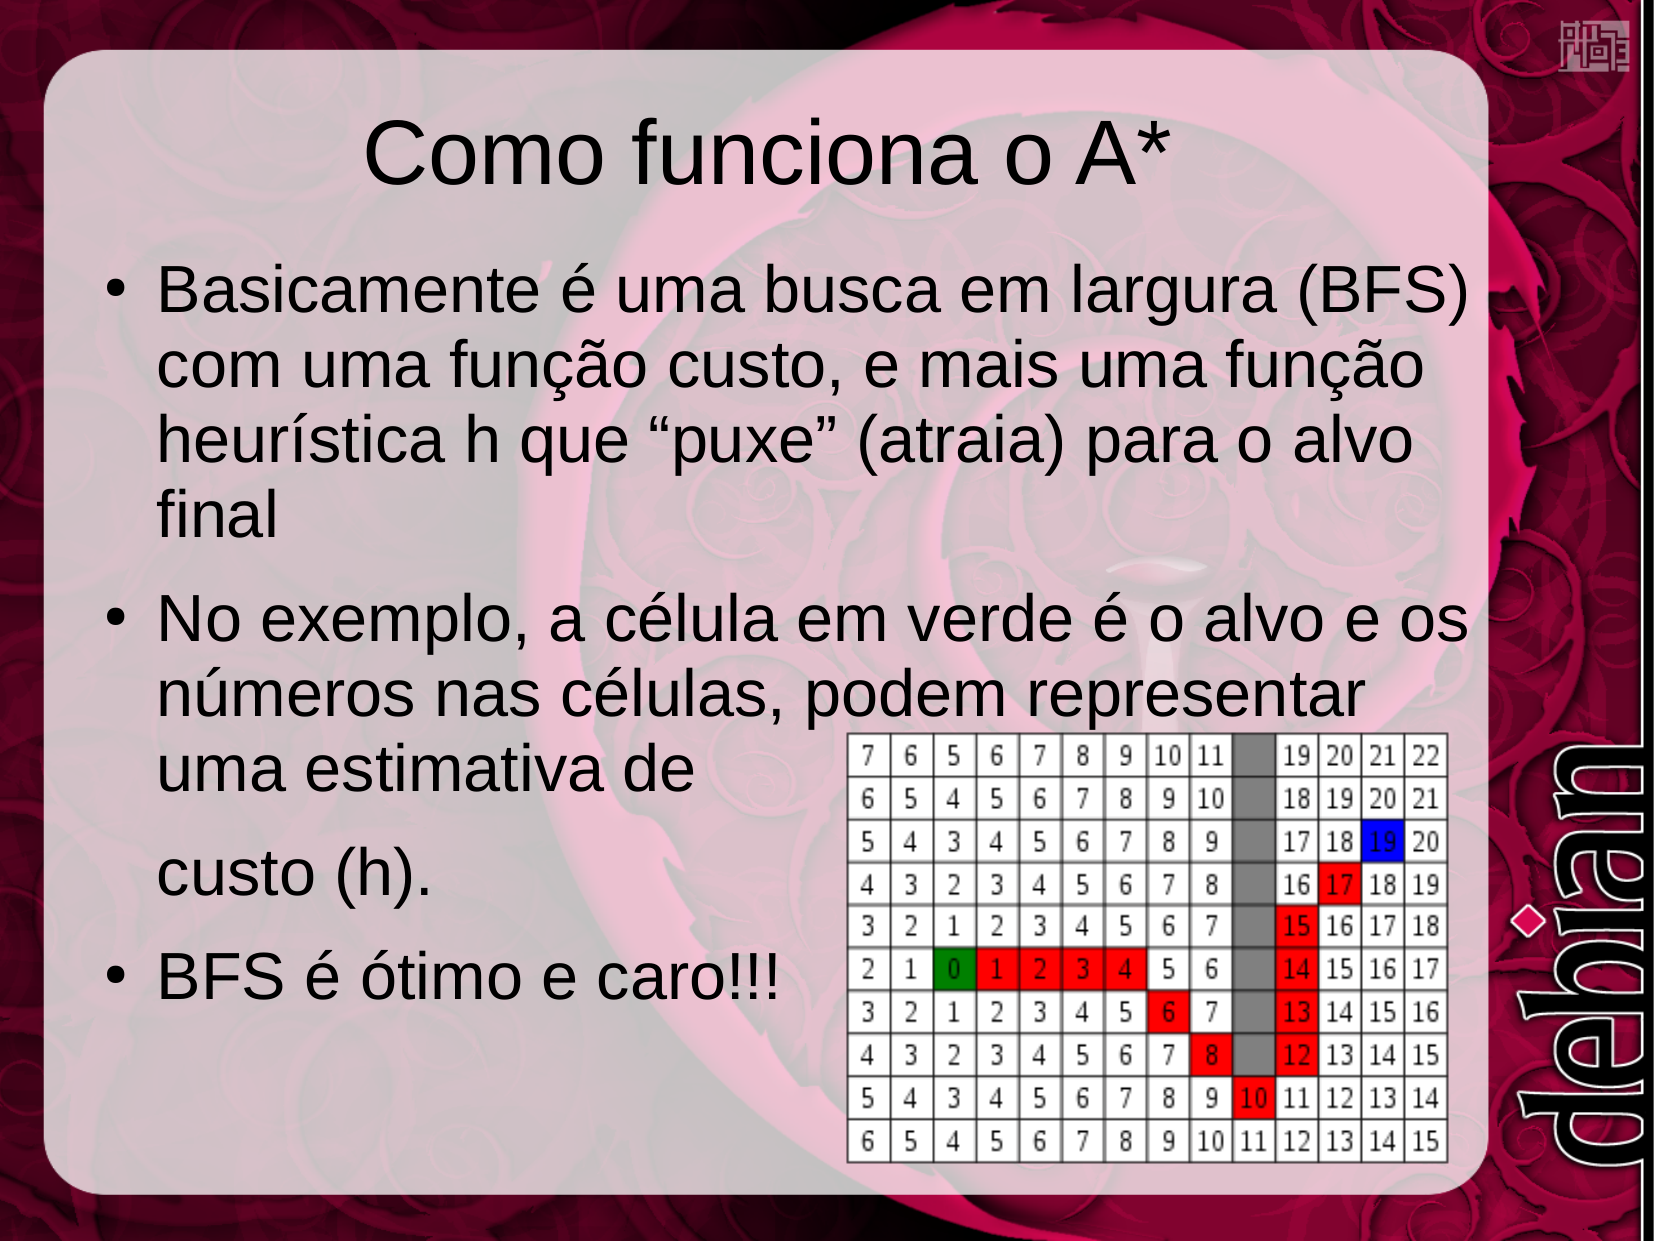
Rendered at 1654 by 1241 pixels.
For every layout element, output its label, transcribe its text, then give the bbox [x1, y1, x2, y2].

title Como funciona o A* [59, 49, 1477, 257]
picture [0, 0, 1654, 1241]
list Basicamente é uma busca em largura (BFS) com uma função custo, e mais uma função heurística h que “puxe” (atraia) para o alvo final No exemplo, a célula em verde é o alvo e os números nas células, podem representar uma estimativa de custo (h). BFS é ótimo e caro!!! [86, 252, 1504, 1071]
